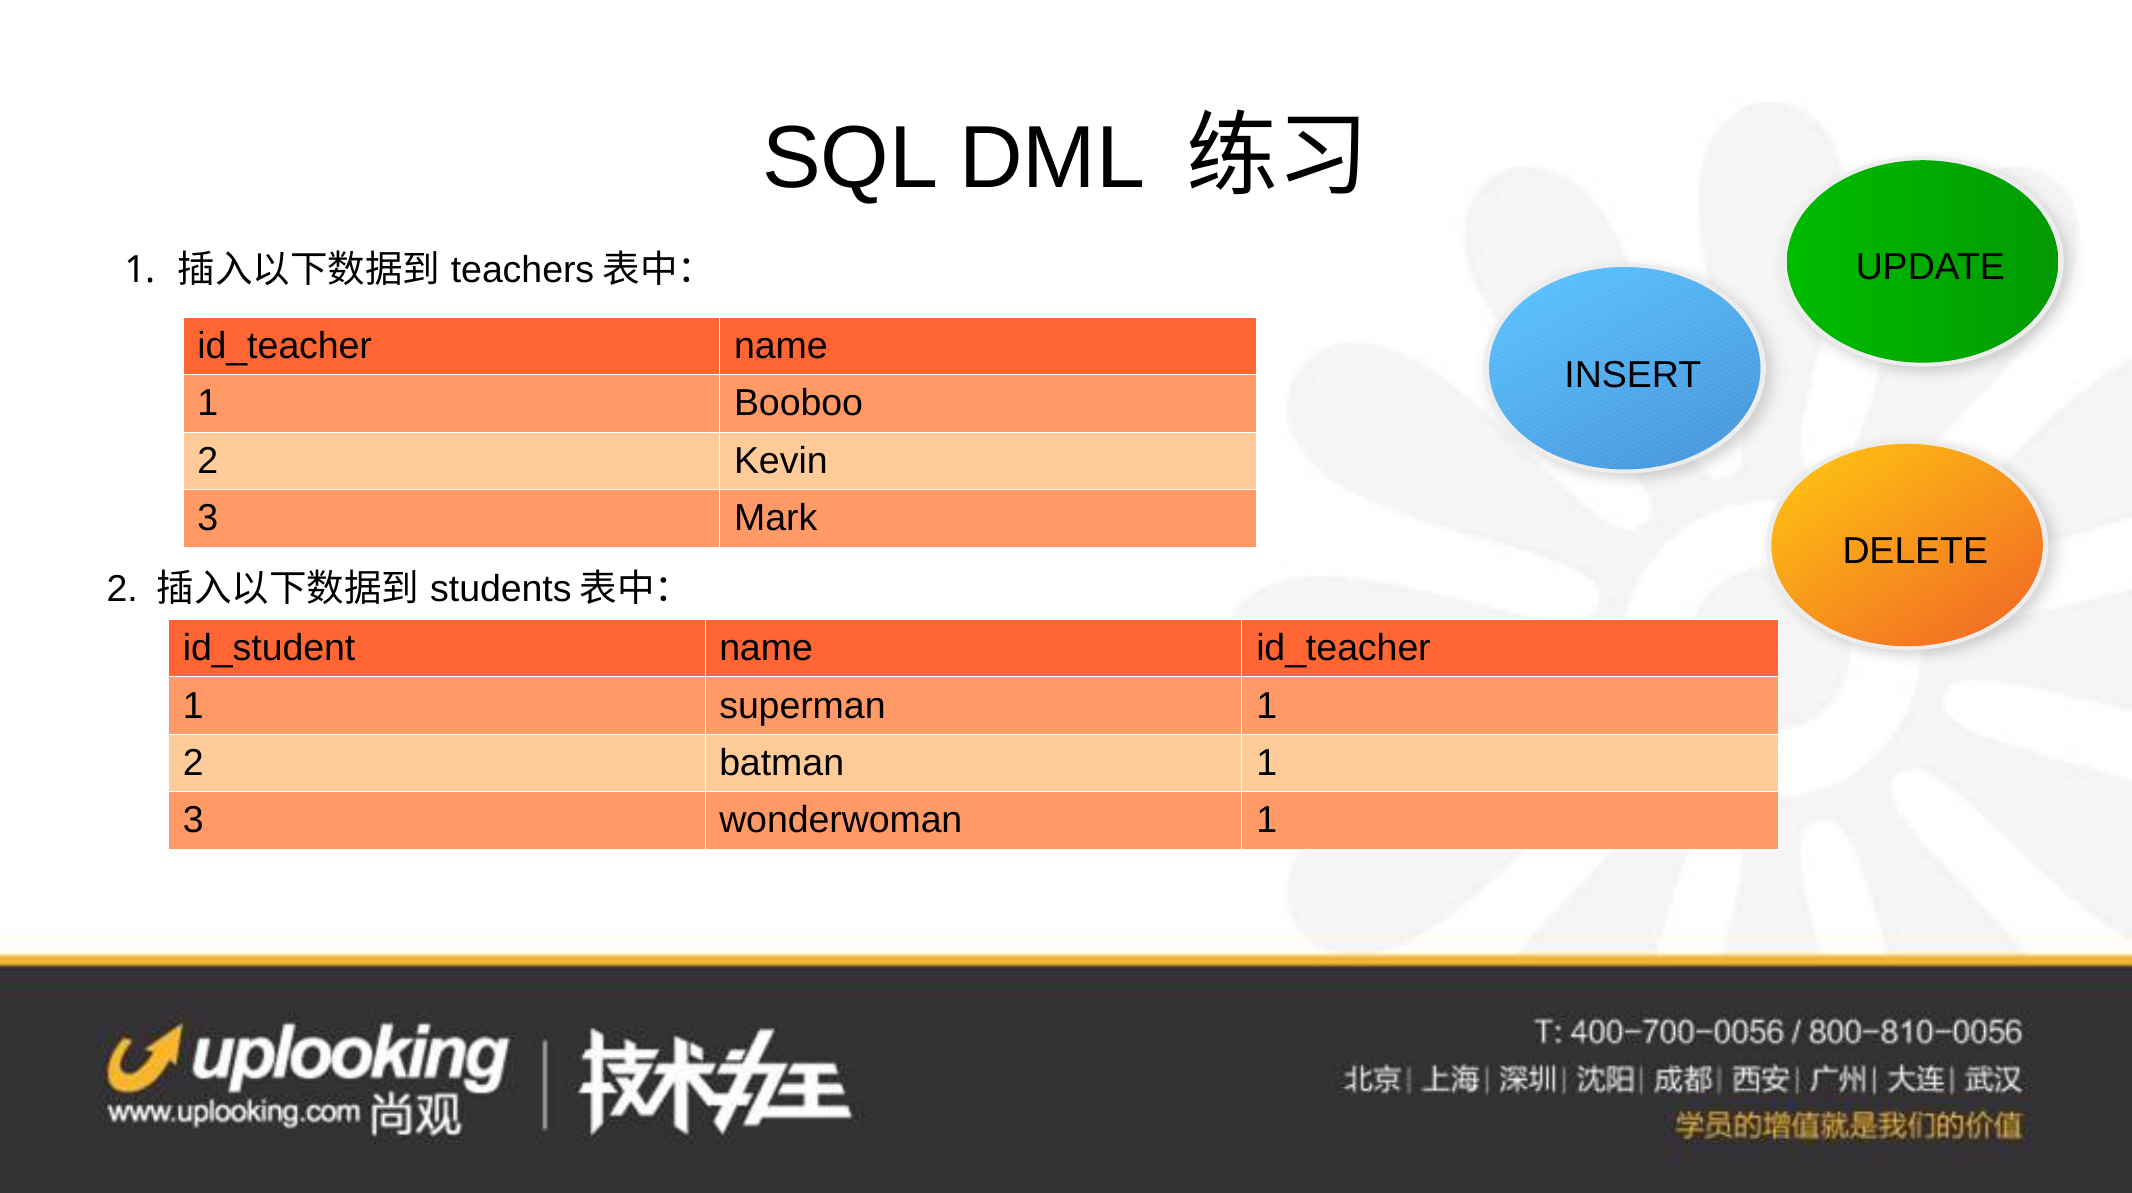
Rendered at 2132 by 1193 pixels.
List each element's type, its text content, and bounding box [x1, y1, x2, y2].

table_cell 1 [169, 677, 705, 734]
table_cell Mark [720, 490, 1256, 547]
table_cell 3 [184, 490, 719, 547]
table_header id_teacher [1242, 620, 1778, 676]
table_cell 1 [1242, 735, 1778, 791]
list 2. 插入以下数据到students表中： [106, 557, 2026, 631]
table_cell wonderwoman [706, 792, 1241, 849]
table_cell Kevin [720, 433, 1256, 489]
table_cell batman [706, 735, 1241, 791]
table_header id_teacher [184, 318, 719, 374]
table_cell 1 [184, 375, 719, 432]
table_header name [706, 620, 1241, 676]
table_cell 2 [169, 735, 705, 791]
title SQL DML 练习 [106, 47, 2026, 239]
table_header name [720, 318, 1256, 374]
list 插入以下数据到teachers表中： [106, 239, 2026, 302]
picture [0, 0, 2132, 1193]
table_cell 3 [169, 792, 705, 849]
table_header id_student [169, 620, 705, 676]
table_cell 2 [184, 433, 719, 489]
table_cell 1 [1242, 792, 1778, 849]
table_cell Booboo [720, 375, 1256, 432]
table_cell 1 [1242, 677, 1778, 734]
table_cell superman [706, 677, 1241, 734]
